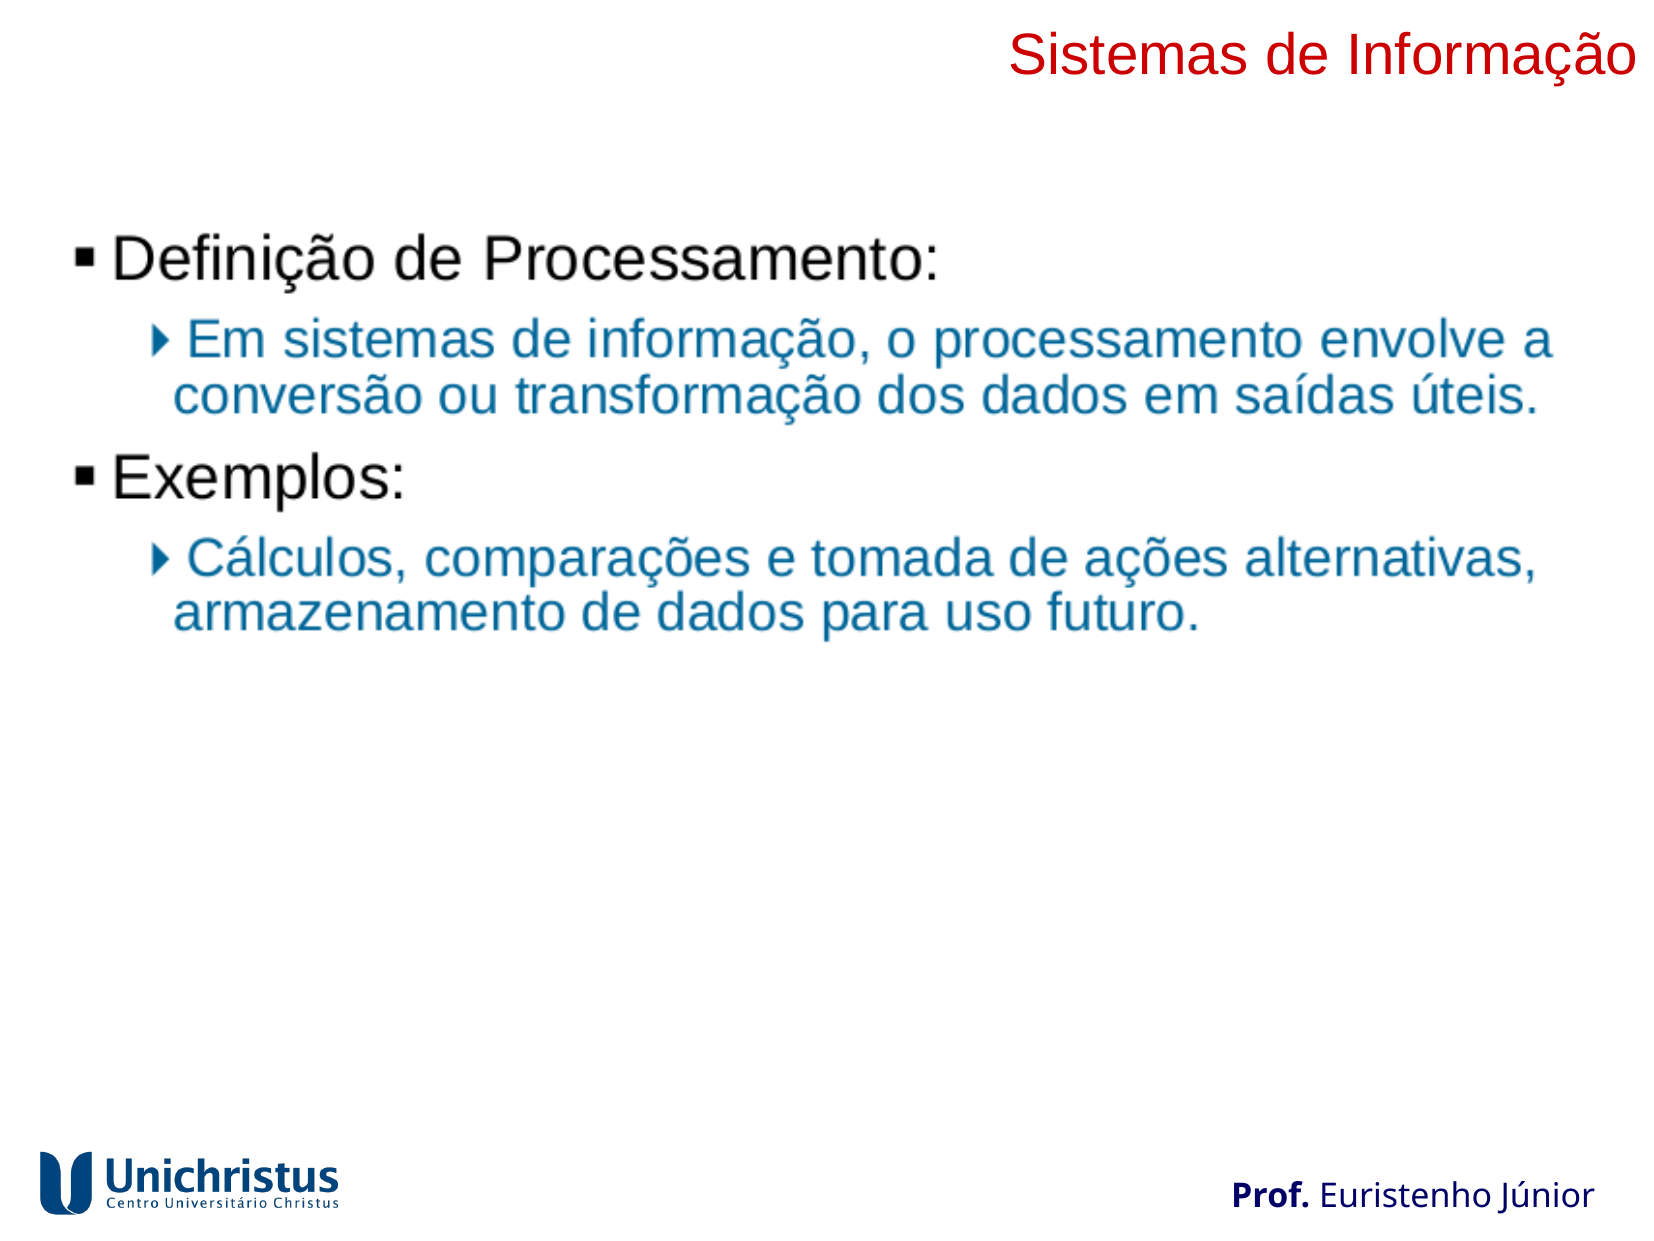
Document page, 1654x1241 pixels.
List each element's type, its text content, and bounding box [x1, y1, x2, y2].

text_box Prof. Euristenho Júnior [1216, 1163, 1654, 1224]
picture [35, 1148, 343, 1217]
text_box Sistemas de Informação [994, 14, 1654, 95]
picture [59, 224, 1581, 650]
